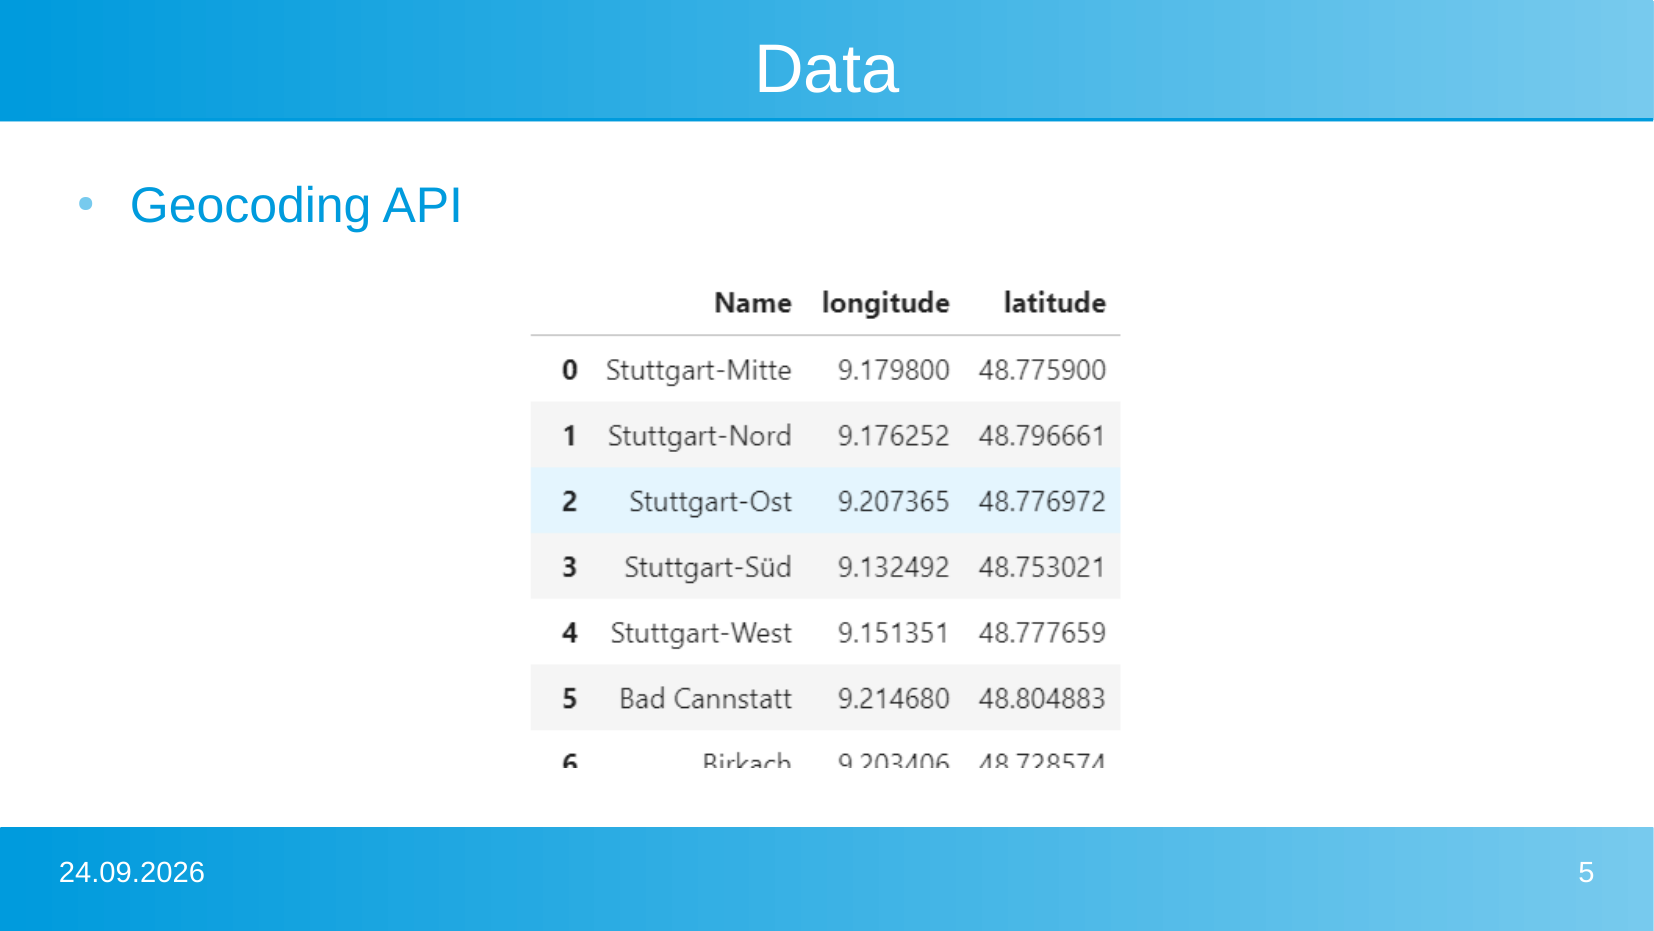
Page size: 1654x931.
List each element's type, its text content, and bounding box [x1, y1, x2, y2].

picture [528, 283, 1152, 768]
list Geocoding API [59, 177, 1595, 768]
title Data [59, 29, 1595, 108]
